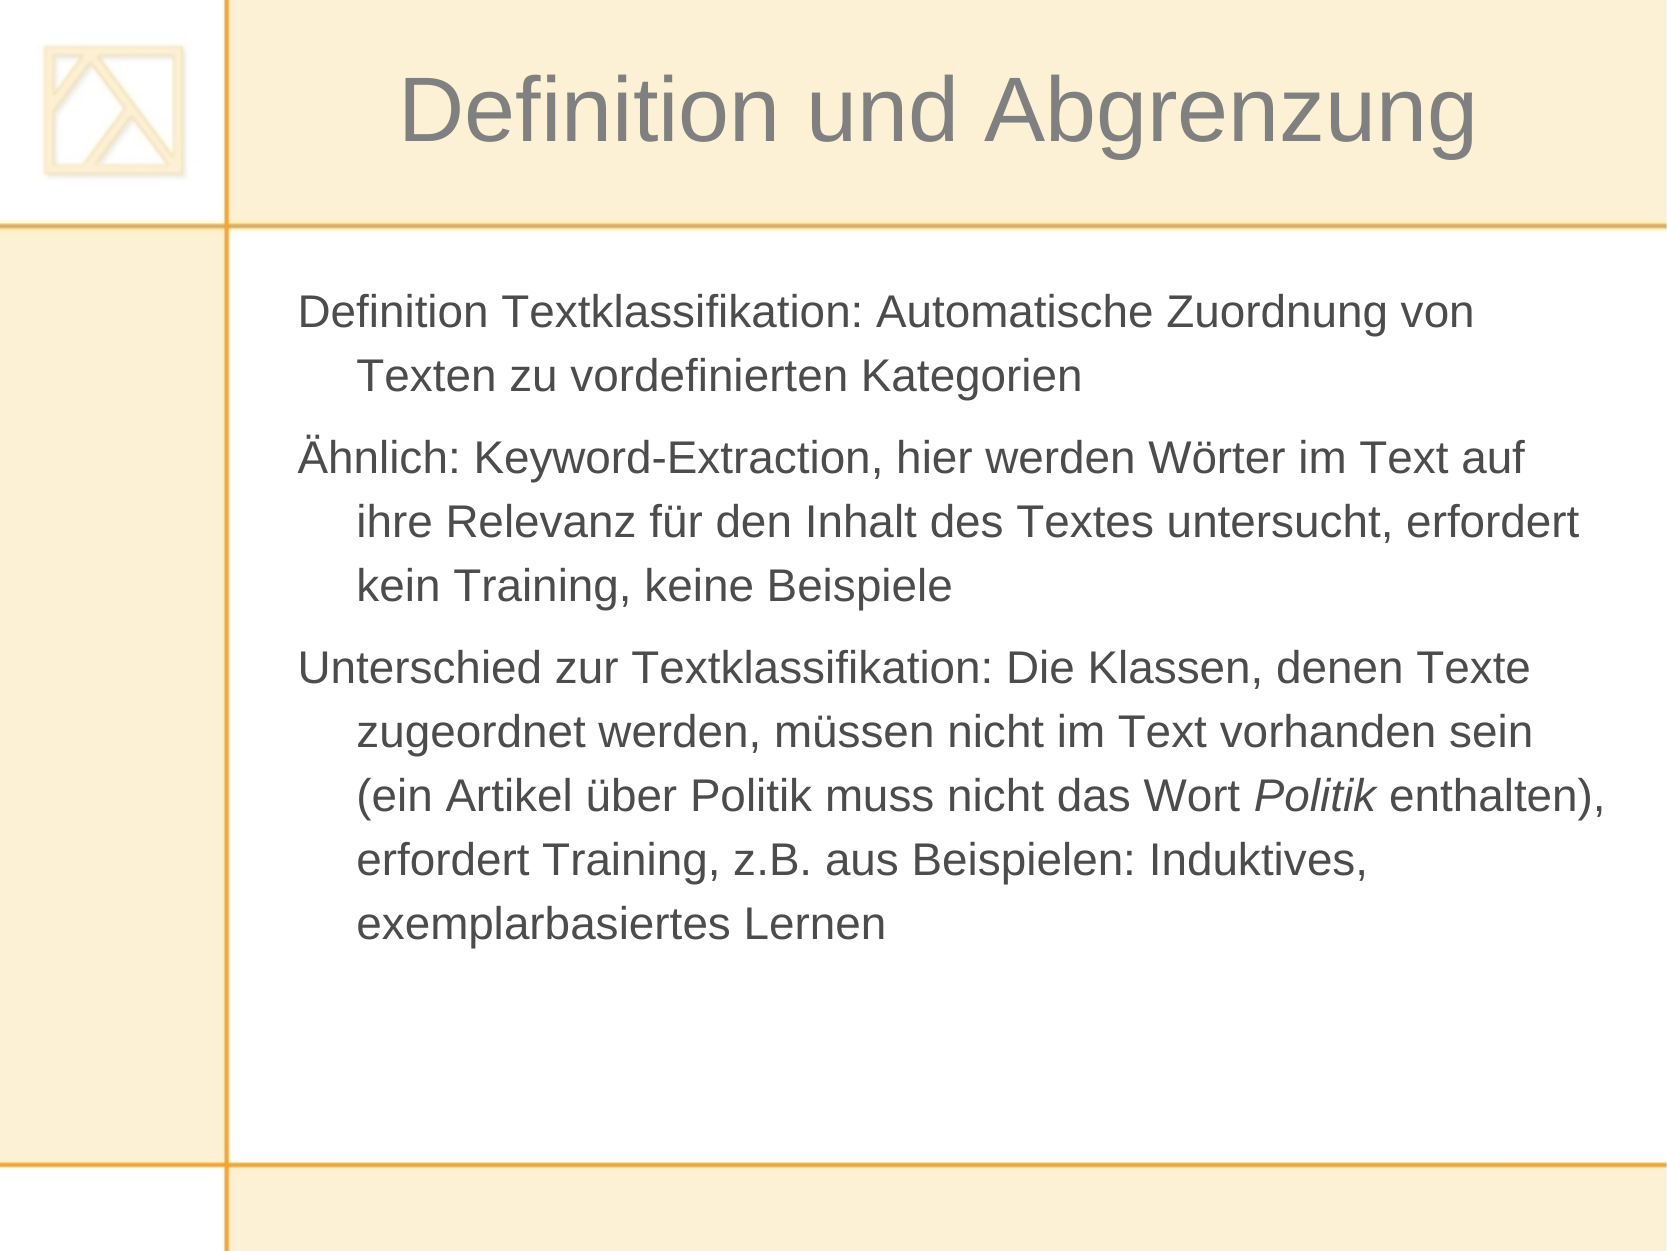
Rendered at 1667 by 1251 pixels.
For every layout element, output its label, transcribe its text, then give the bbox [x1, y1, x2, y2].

list Definition Textklassifikation: Automatische Zuordnung von Texten zu vordefinierten Kategorien Ähnlich: Keyword-Extraction, hier werden Wörter im Text auf ihre Relevanz für den Inhalt des Textes untersucht, erfordert kein Training, keine Beispiele Unterschied zur Textklassifikation: Die Klassen, denen Texte zugeordnet werden, müssen nicht im Text vorhanden sein (ein Artikel über Politik muss nicht das Wort Politik enthalten), erfordert Training, z.B. aus Beispielen: Induktives, exemplarbasiertes Lernen [268, 273, 1611, 1099]
title Definition und Abgrenzung [268, 6, 1611, 216]
picture [0, 0, 1667, 1251]
